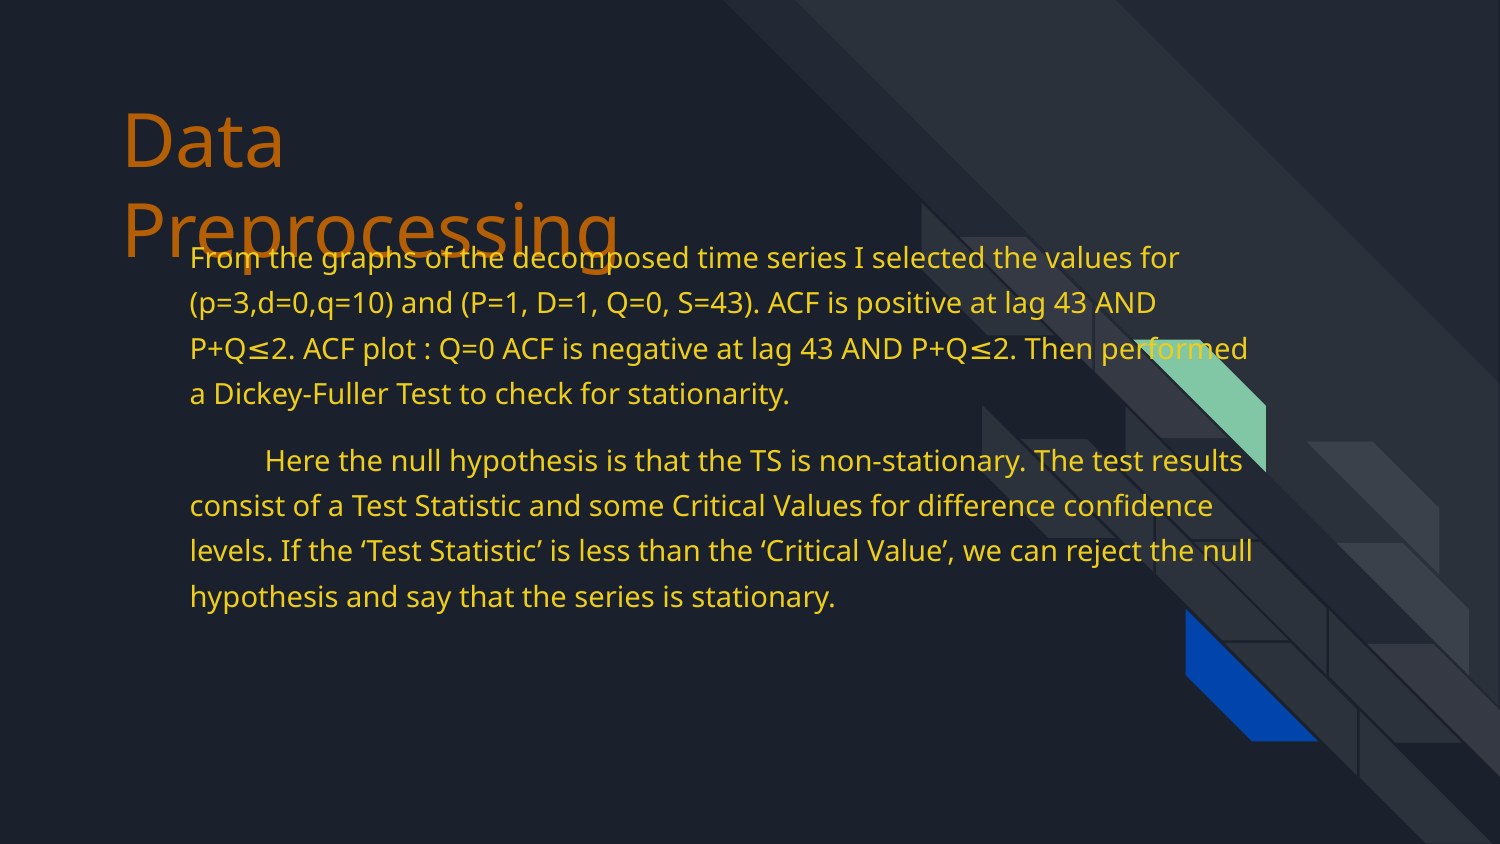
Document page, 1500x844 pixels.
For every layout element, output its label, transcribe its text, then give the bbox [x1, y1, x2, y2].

text_box From the graphs of the decomposed time series I selected the values for (p=3,d=0,q=10) and (P=1, D=1, Q=0, S=43). ACF is positive at lag 43 AND P+Q≤2. ACF plot : Q=0 ACF is negative at lag 43 AND P+Q≤2. Then performed a Dickey-Fuller Test to check for stationarity. Here the null hypothesis is that the TS is non-stationary. The test results consist of a Test Statistic and some Critical Values for difference confidence levels. If the ‘Test Statistic’ is less than the ‘Critical Value’, we can reject the null hypothesis and say that the series is stationary. [174, 213, 1282, 700]
title Data Preprocessing [106, 77, 739, 198]
